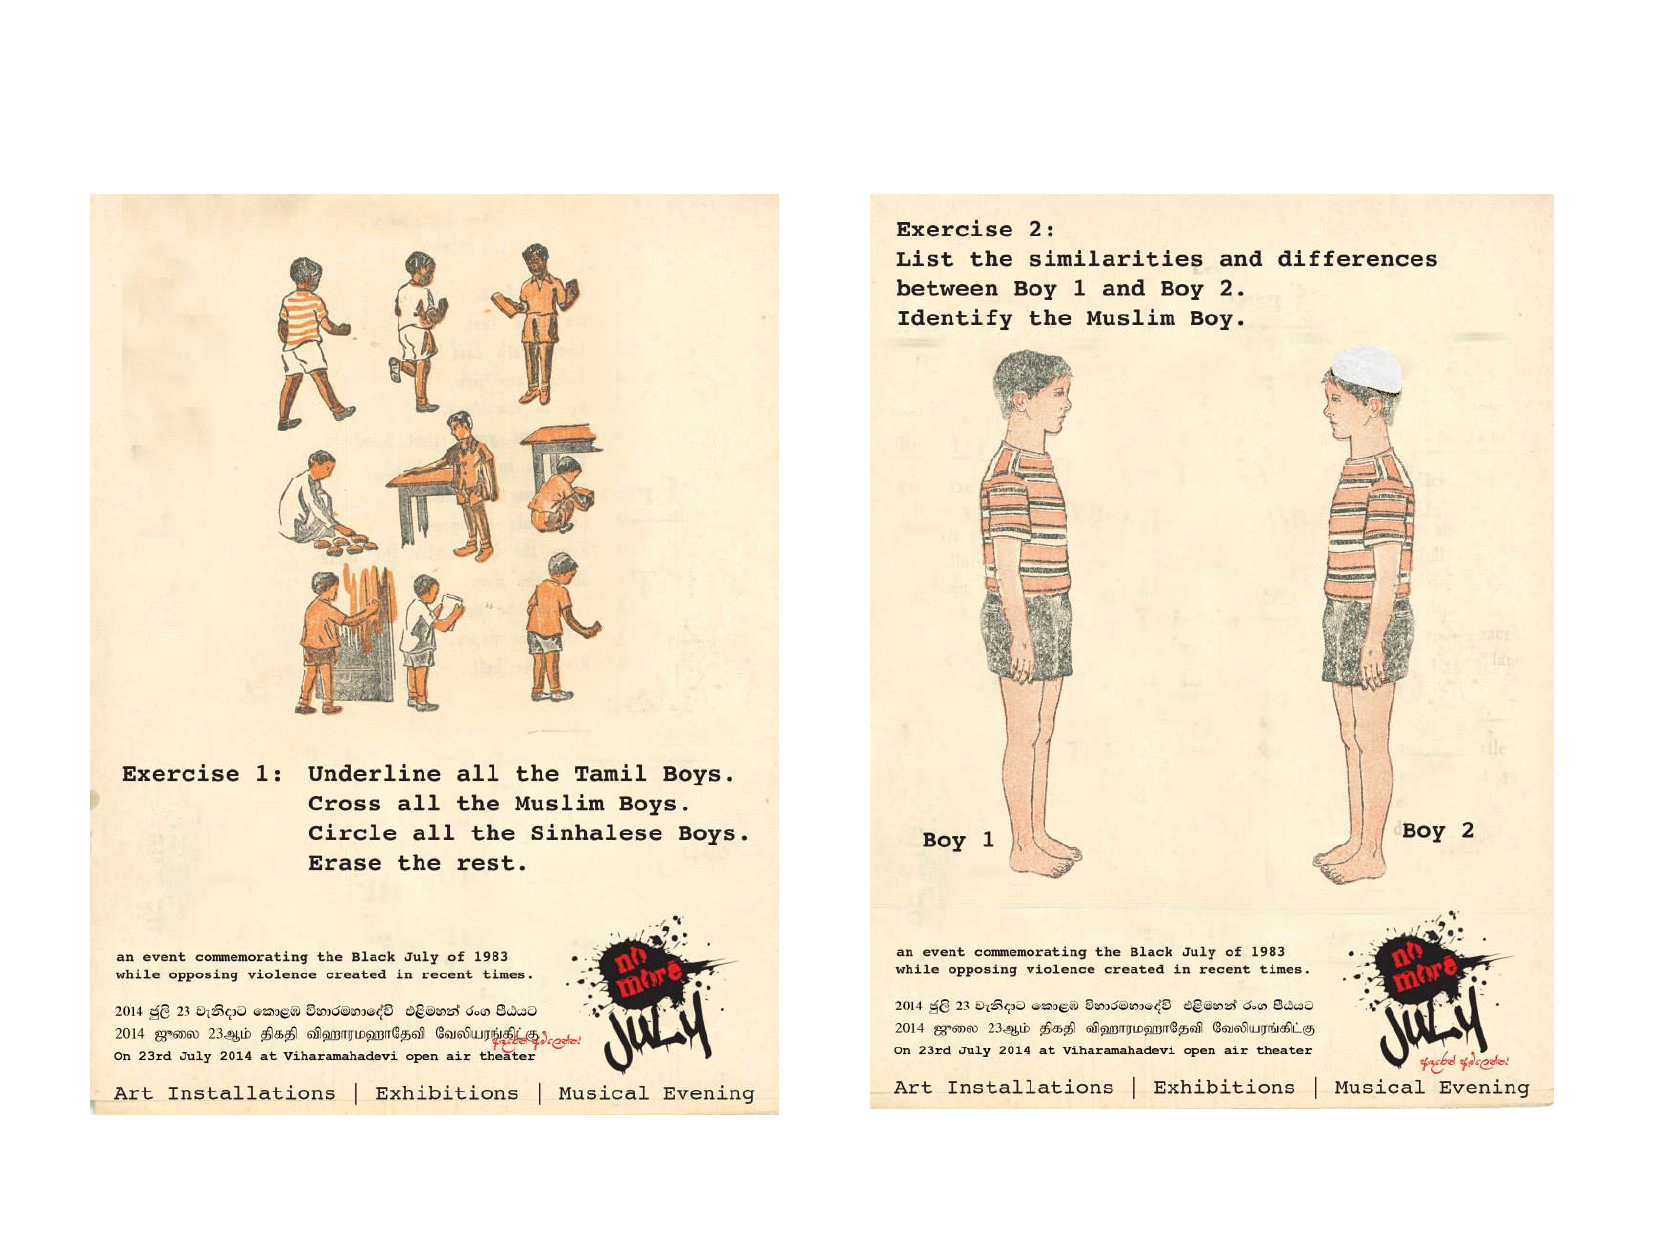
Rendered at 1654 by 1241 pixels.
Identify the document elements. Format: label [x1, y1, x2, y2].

picture [870, 194, 1554, 1109]
picture [90, 194, 779, 1115]
